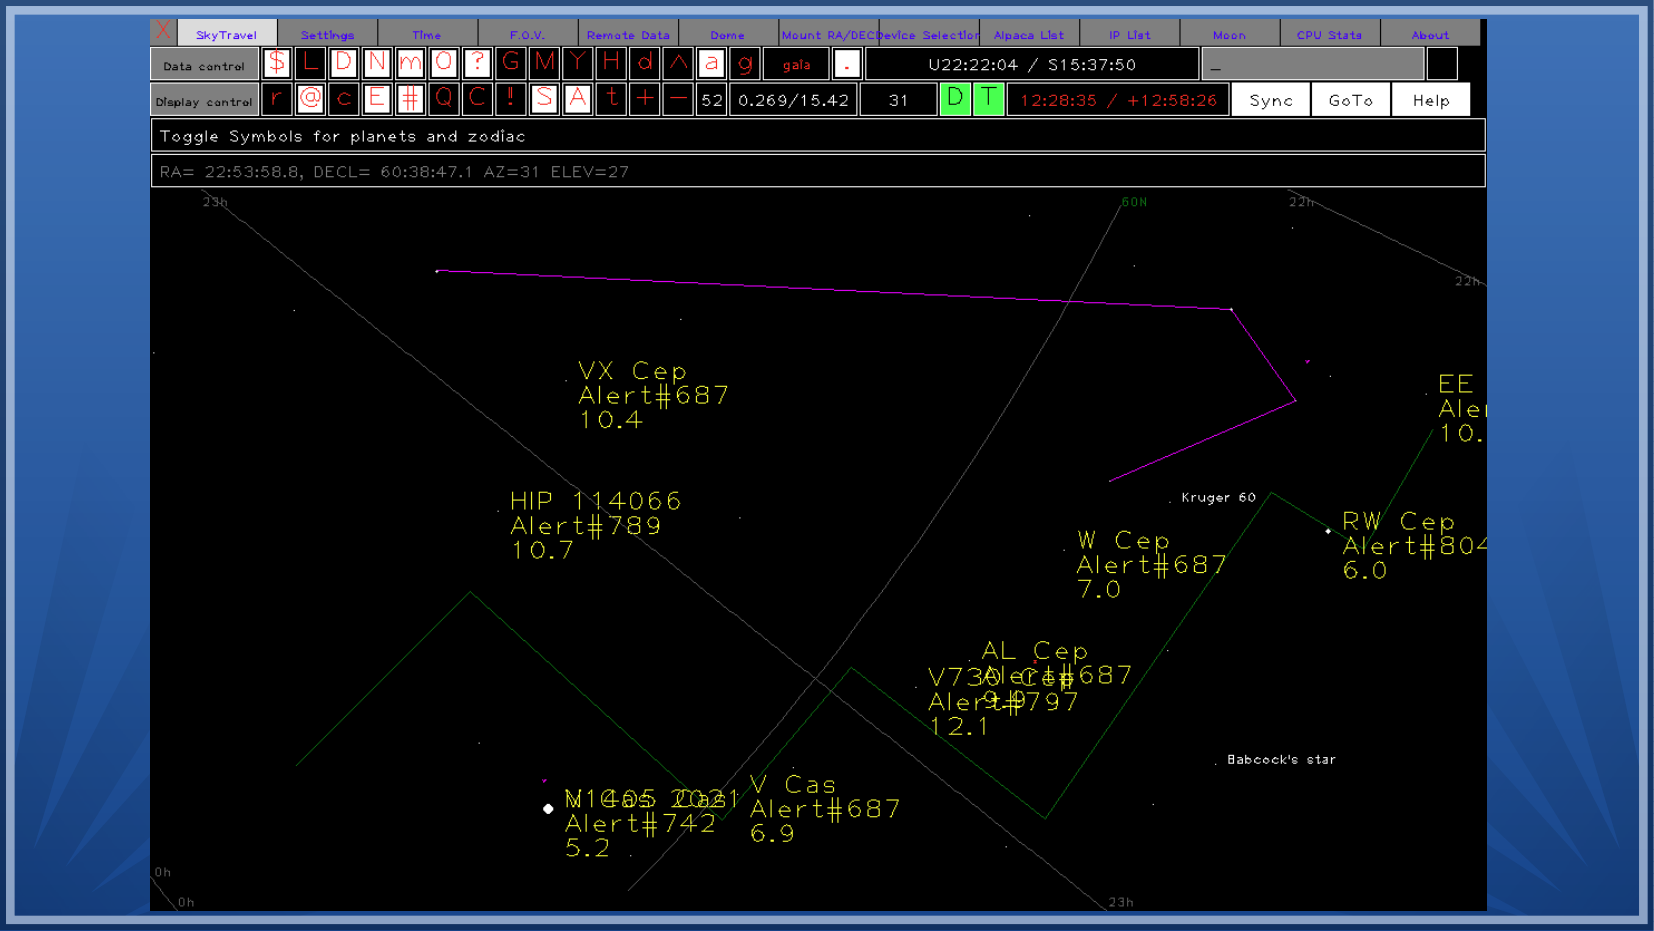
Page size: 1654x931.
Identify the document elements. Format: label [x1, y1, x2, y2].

picture [150, 19, 1487, 912]
